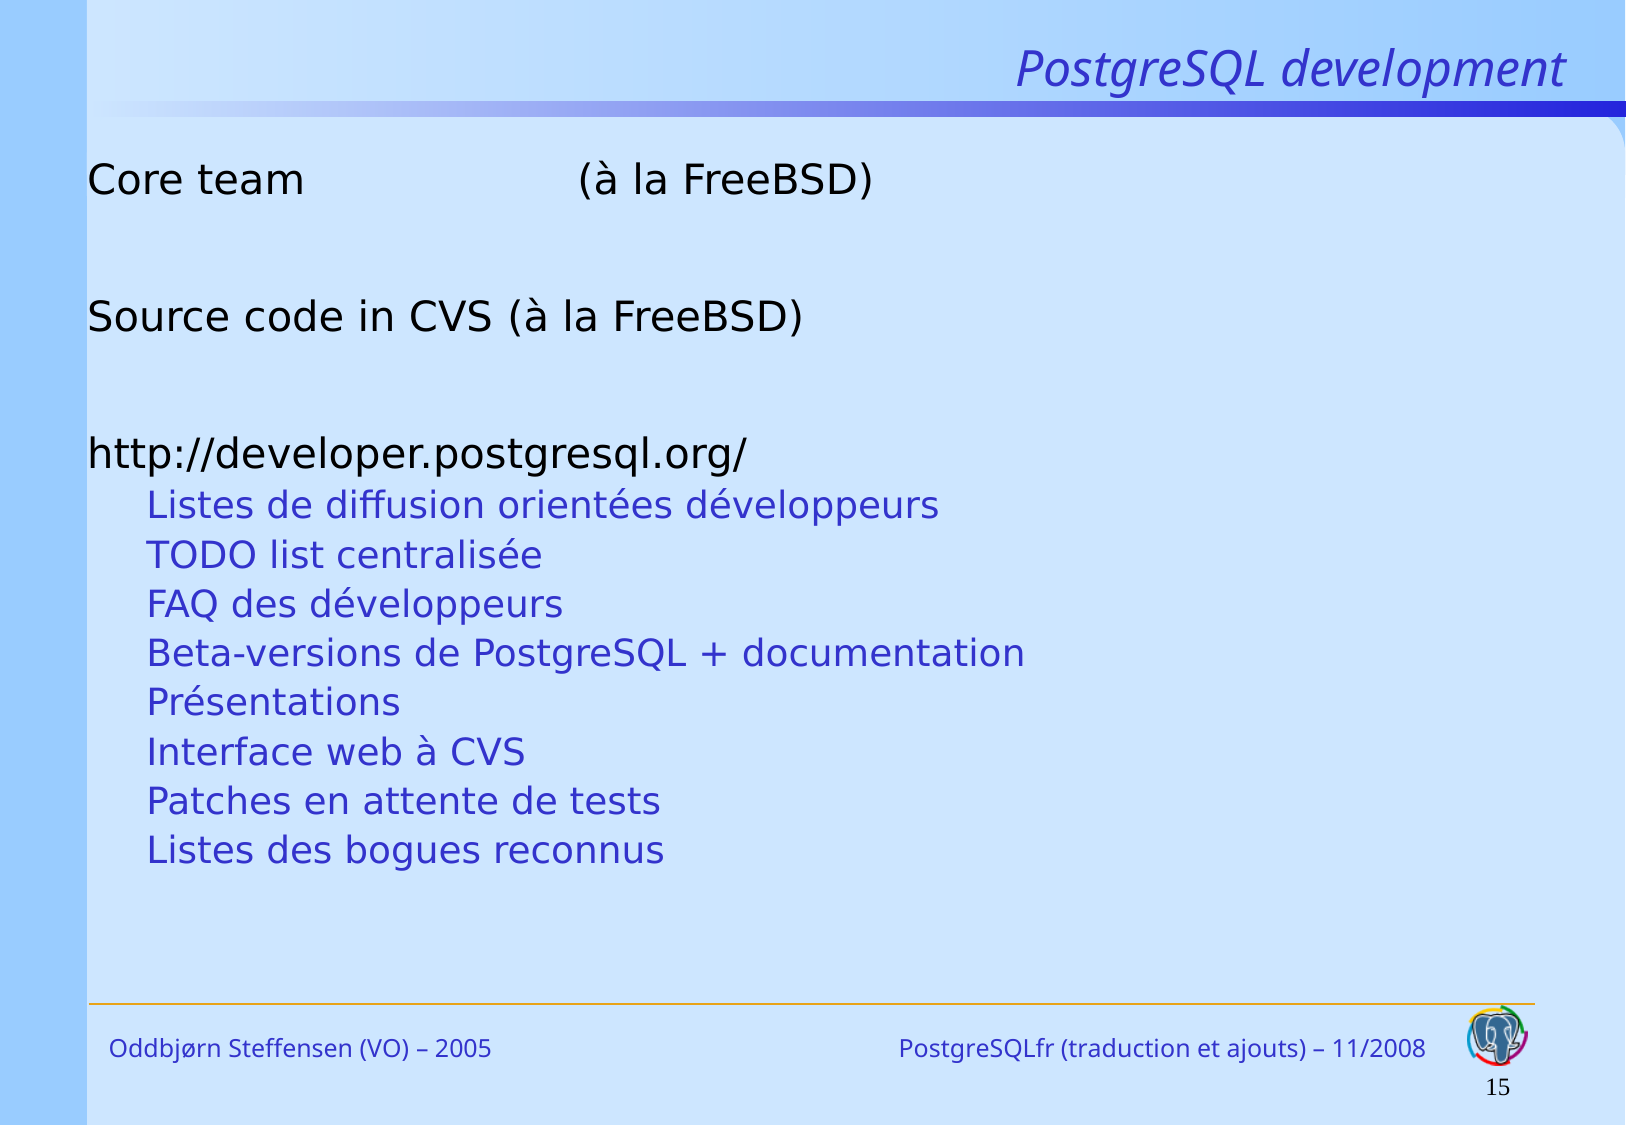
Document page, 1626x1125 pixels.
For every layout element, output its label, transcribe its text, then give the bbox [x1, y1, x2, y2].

title PostgreSQL development [172, 0, 1567, 134]
list Core team (à la FreeBSD) Source code in CVS (à la FreeBSD) http://developer.postgresql.org/ Listes de diffusion orientées développeurs TODO list centralisée FAQ des développeurs Beta-versions de PostgreSQL + documentation Présentations Interface web à CVS Patches en attente de tests Listes des bogues reconnus [86, 159, 1520, 965]
picture [1467, 1005, 1528, 1066]
